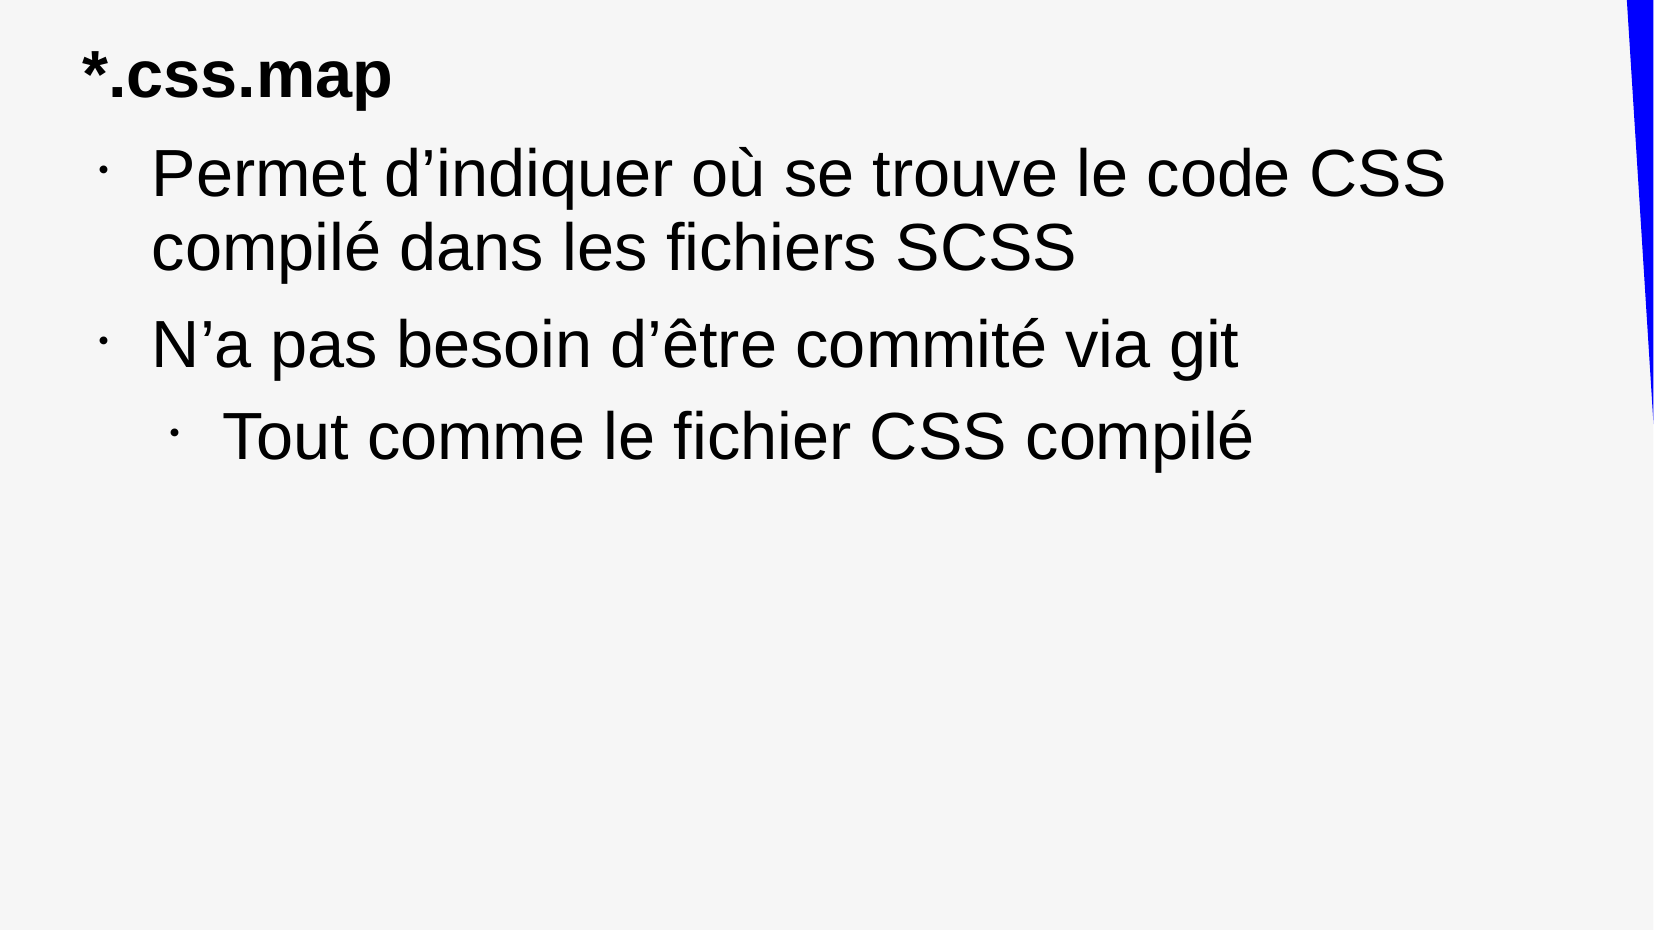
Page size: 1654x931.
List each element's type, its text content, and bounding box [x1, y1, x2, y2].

text_box [1626, 0, 1654, 433]
list Permet d’indiquer où se trouve le code CSS compilé dans les fichiers SCSS N’a pas besoin d’être commité via git Tout comme le fichier CSS compilé [80, 135, 1620, 591]
title *.css.map [82, 37, 1571, 114]
